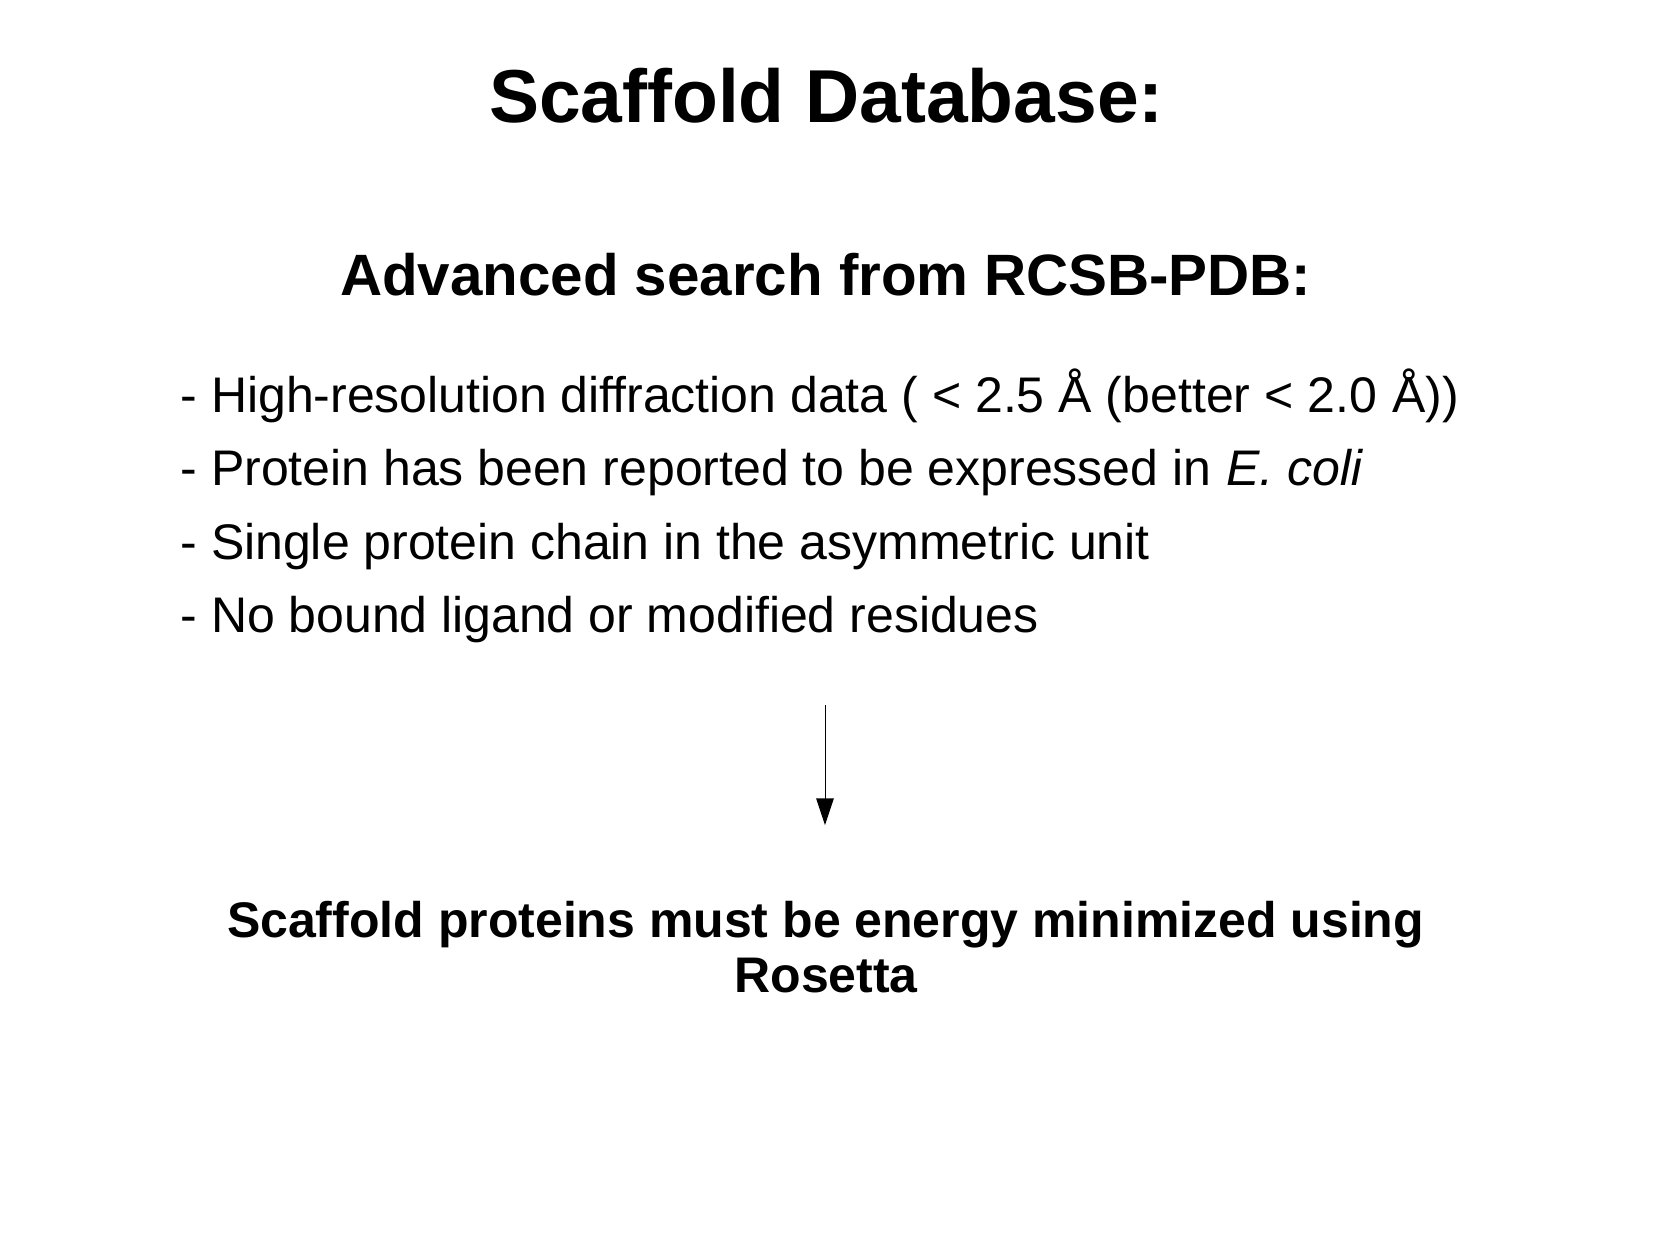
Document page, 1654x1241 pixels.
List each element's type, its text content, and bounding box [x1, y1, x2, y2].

text_box Advanced search from RCSB-PDB: - High-resolution diffraction data ( < 2.5 Å (better < 2.0 Å)) - Protein has been reported to be expressed in E. coli - Single protein chain in the asymmetric unit - No bound ligand or modified residues Scaffold proteins must be energy minimized using Rosetta [165, 235, 1487, 1010]
text_box Scaffold Database: [0, 47, 1654, 146]
